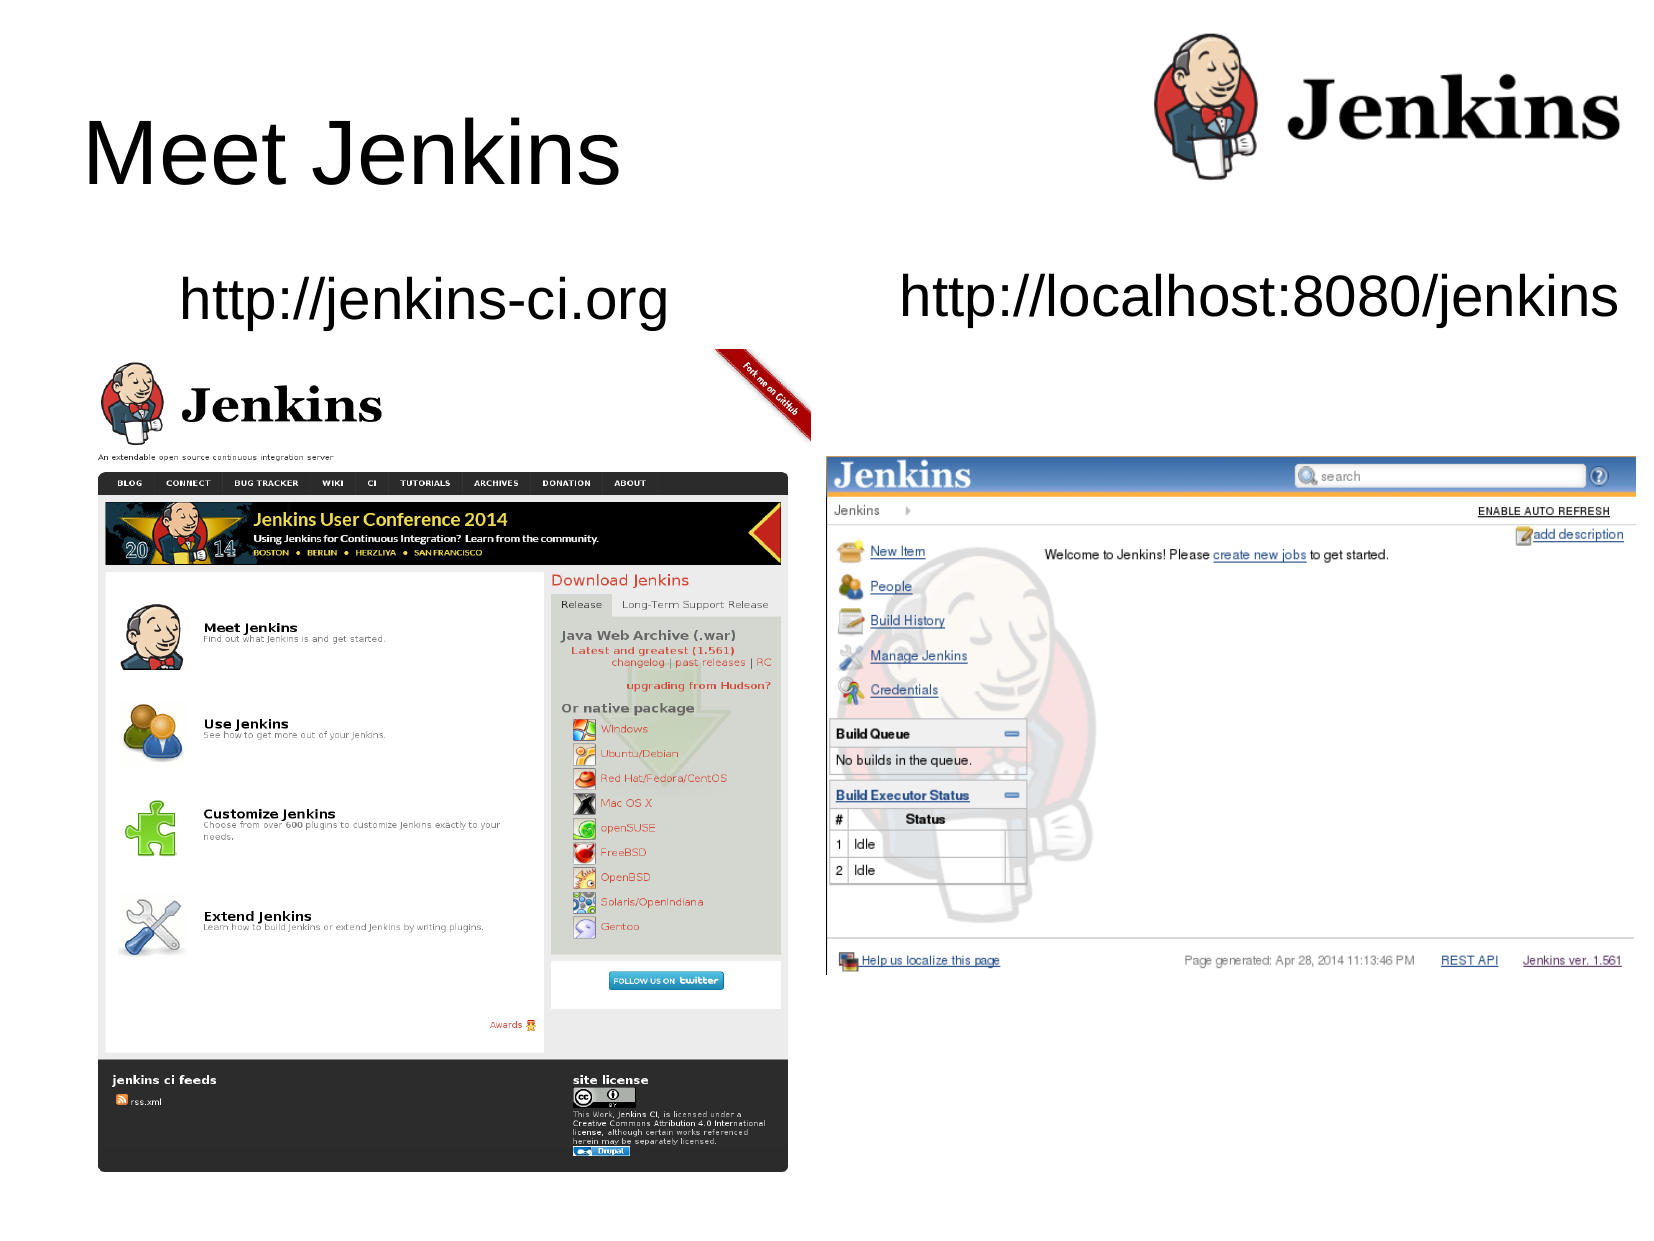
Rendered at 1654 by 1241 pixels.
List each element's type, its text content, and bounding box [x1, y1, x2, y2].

picture [1140, 29, 1623, 181]
title Meet Jenkins [82, 49, 1571, 257]
text_box http://jenkins-ci.org [165, 259, 726, 350]
picture [826, 456, 1636, 976]
text_box http://localhost:8080/jenkins [885, 256, 1651, 347]
picture [75, 349, 811, 1216]
